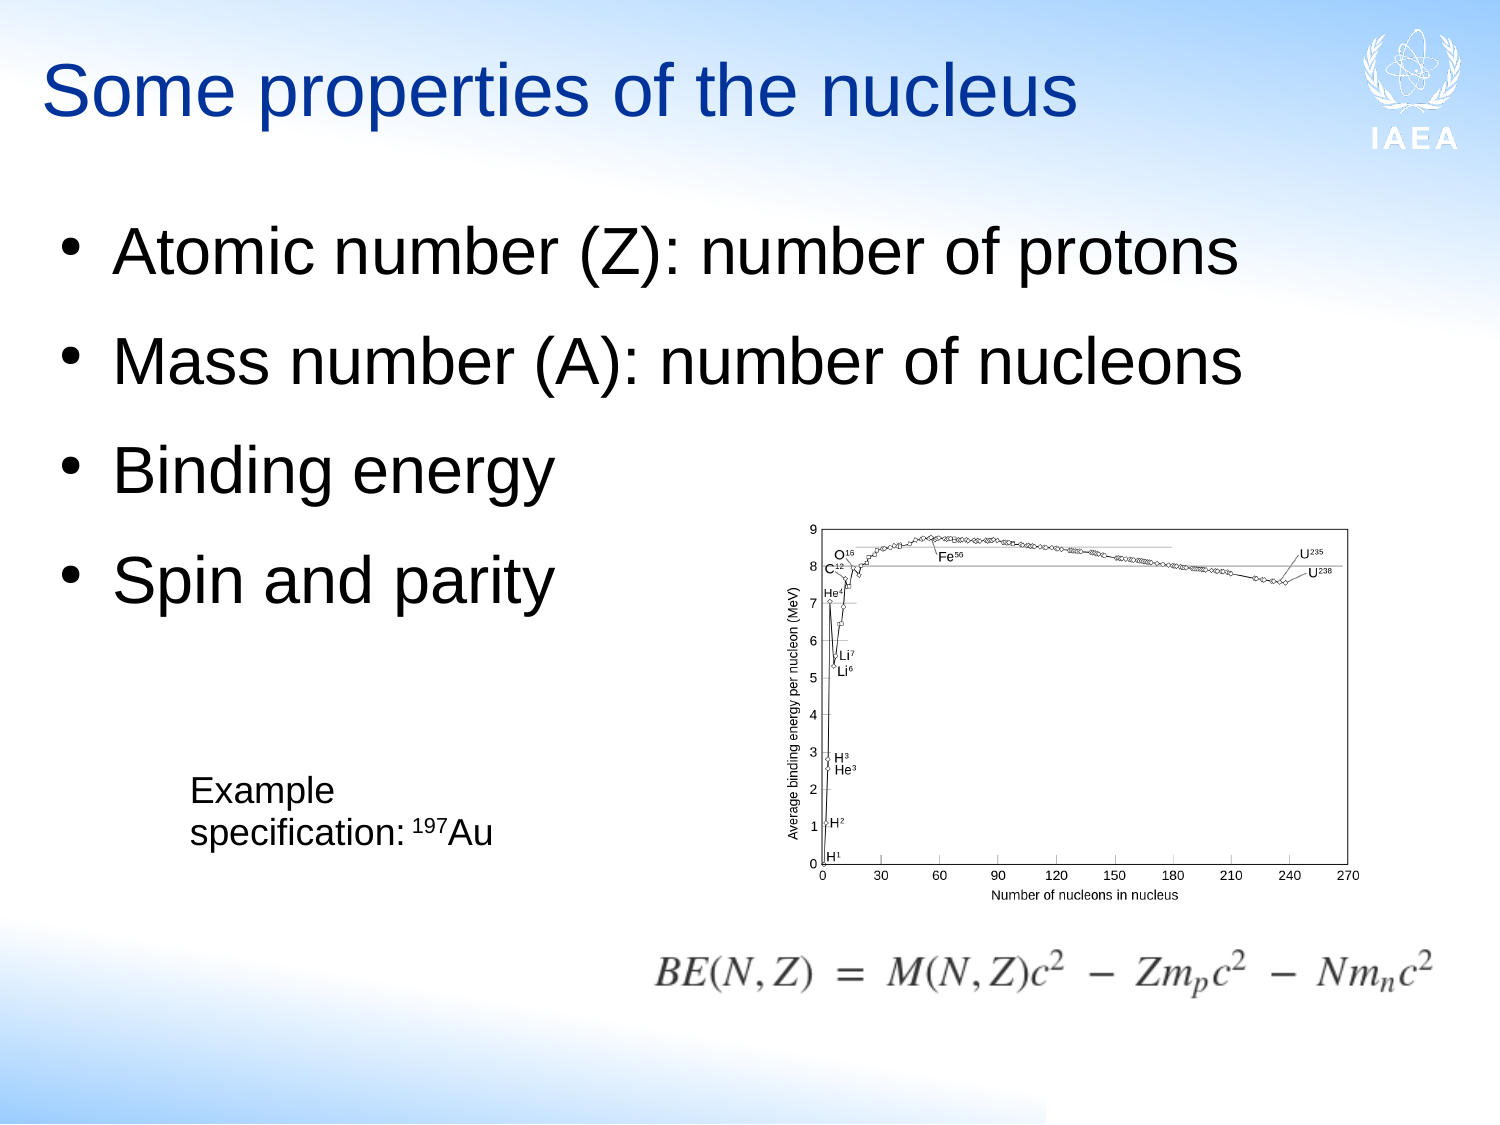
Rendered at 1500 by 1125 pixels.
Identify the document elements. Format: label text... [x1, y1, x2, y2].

text_box Example specification: 197Au [174, 762, 521, 871]
list Atomic number (Z): number of protons Mass number (A): number of nucleons Binding energy Spin and parity [41, 208, 1471, 1005]
title Some properties of the nucleus [41, 5, 1201, 174]
picture [637, 937, 1439, 1008]
picture [787, 524, 1359, 901]
picture [1363, 29, 1461, 149]
